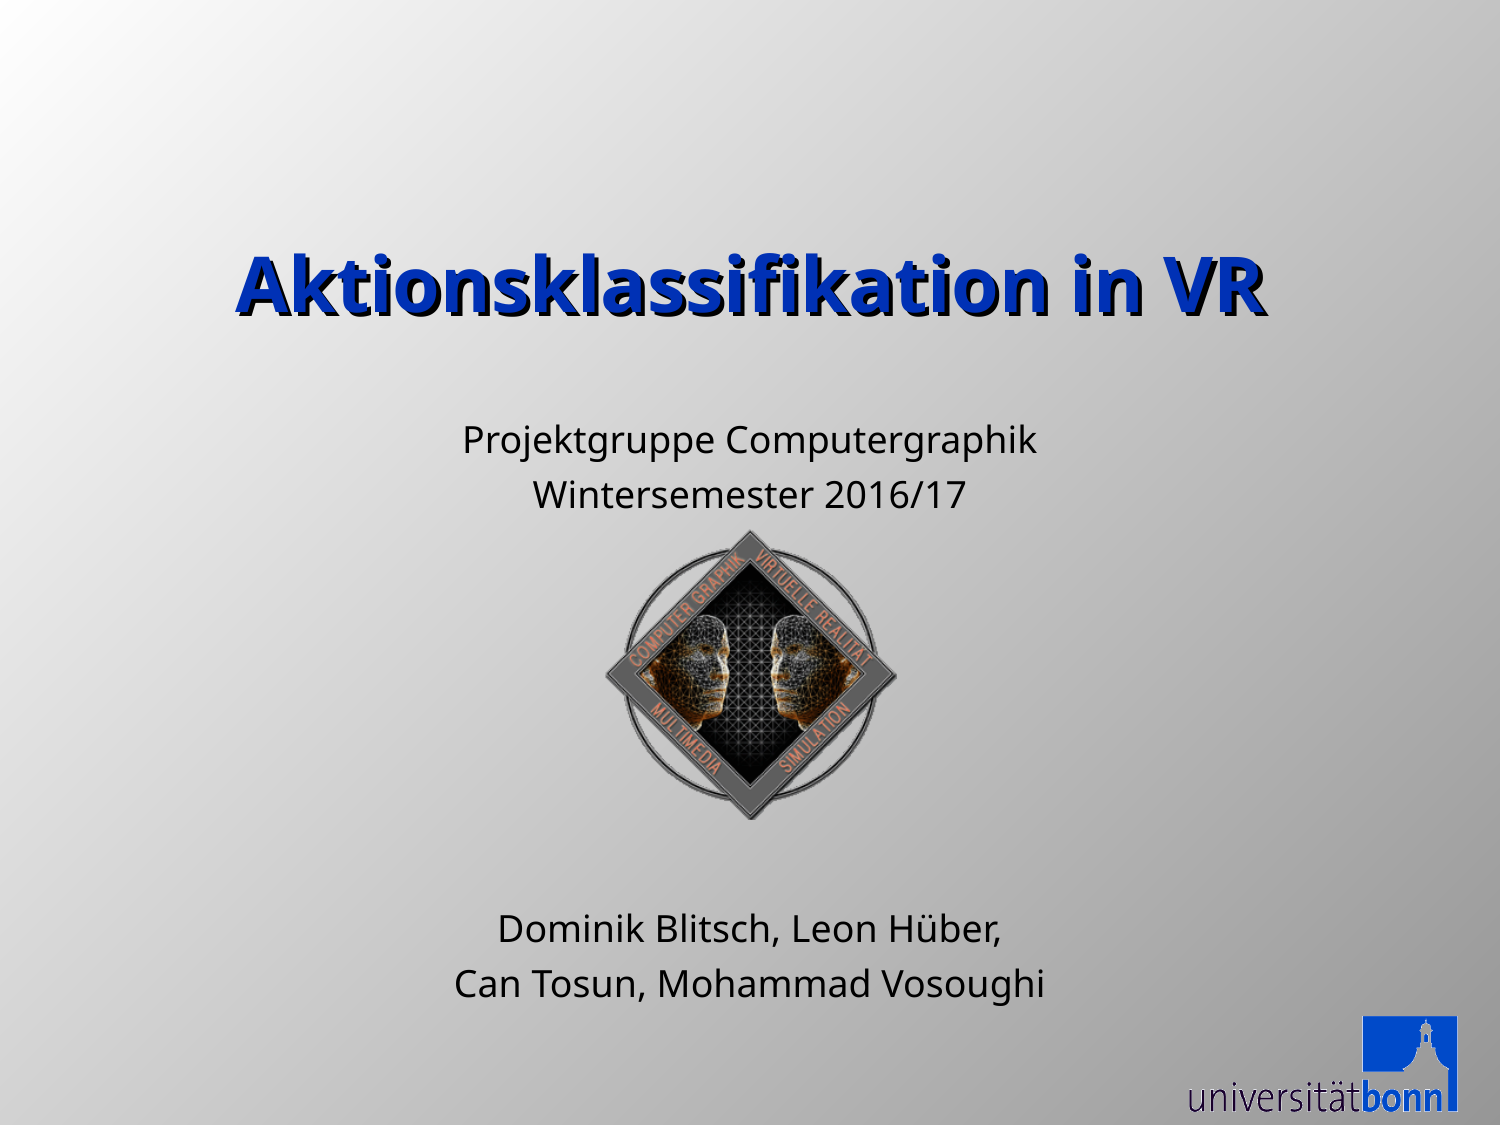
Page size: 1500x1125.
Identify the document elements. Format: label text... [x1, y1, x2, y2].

subtitle Projektgruppe Computergraphik Wintersemester 2016/17 Dominik Blitsch, Leon Hüber, Can Tosun, Mohammad Vosoughi [225, 408, 1276, 977]
title Aktionsklassifikation in VR [53, 160, 1447, 403]
picture [1187, 1014, 1459, 1113]
